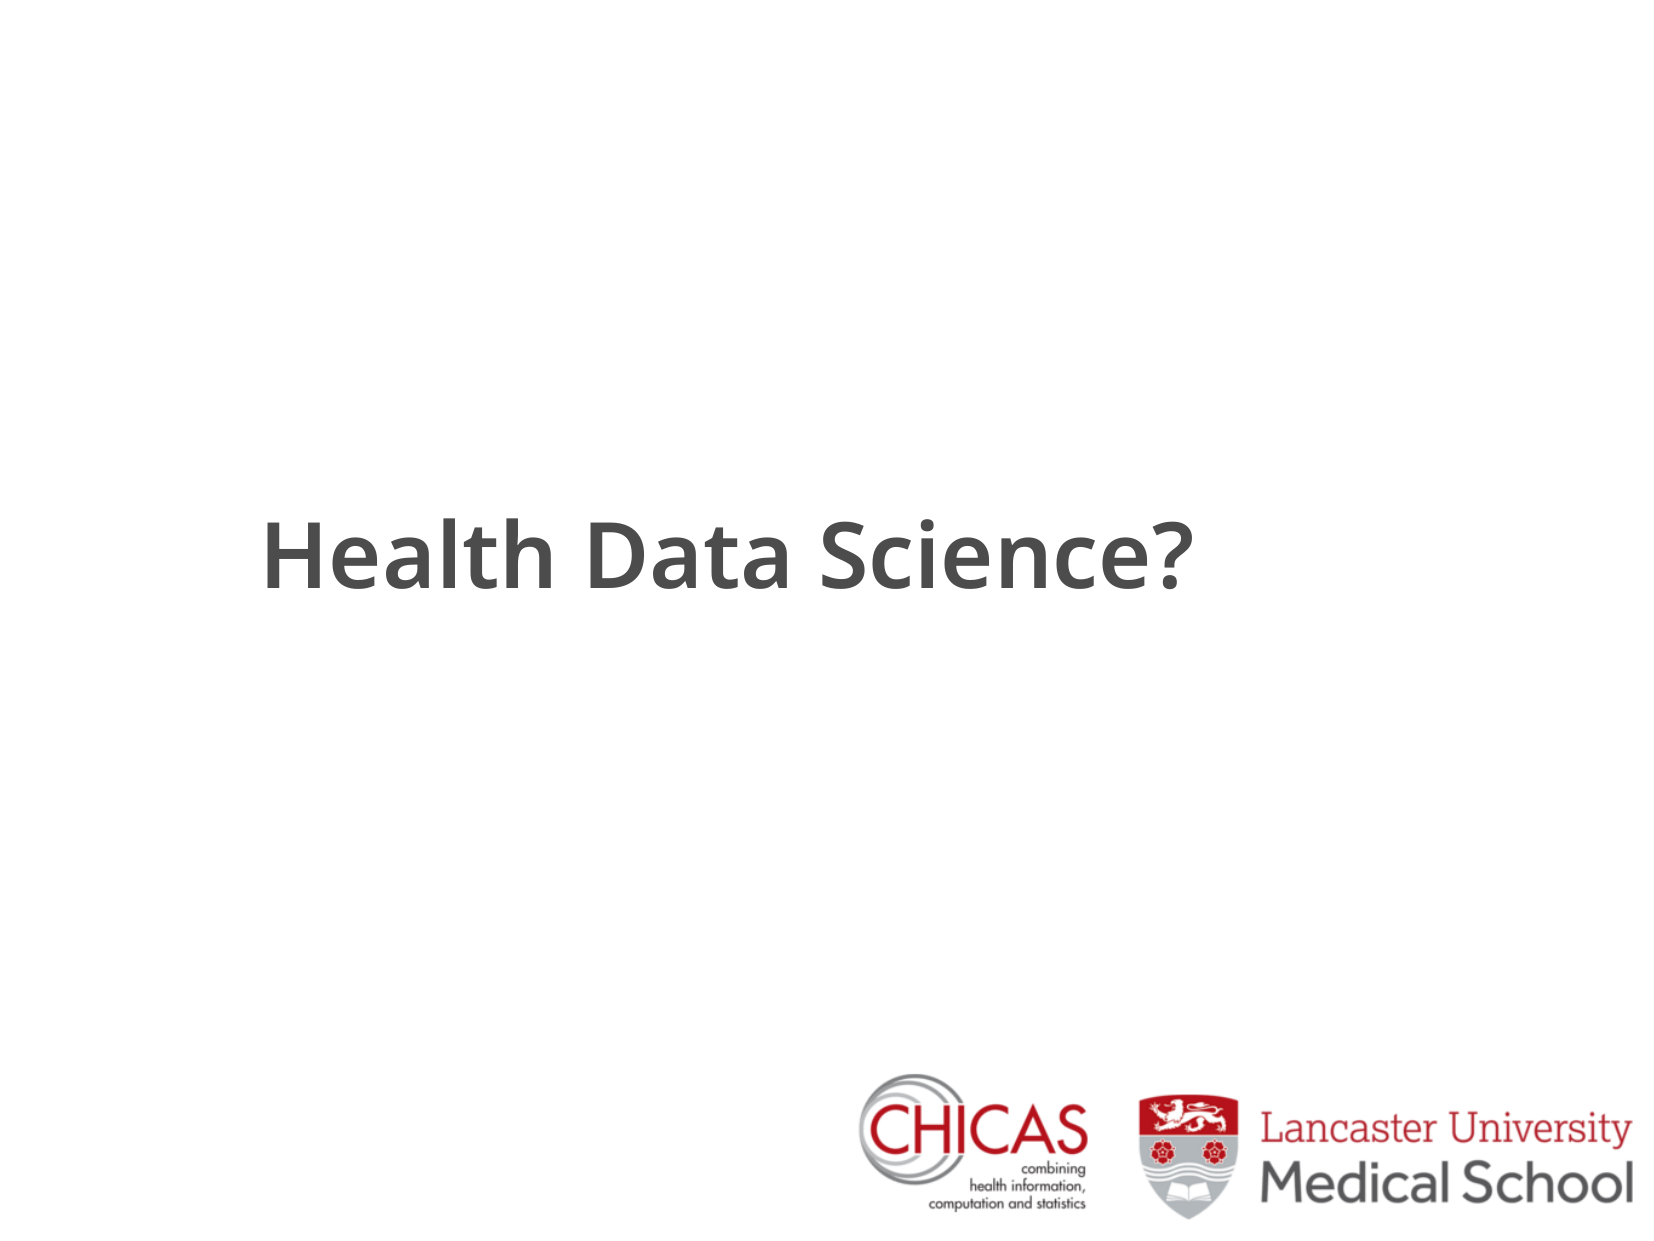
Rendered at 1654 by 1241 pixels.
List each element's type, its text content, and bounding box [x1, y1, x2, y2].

title Health Data Science? [259, 466, 1481, 640]
picture [105, 4, 1654, 1241]
